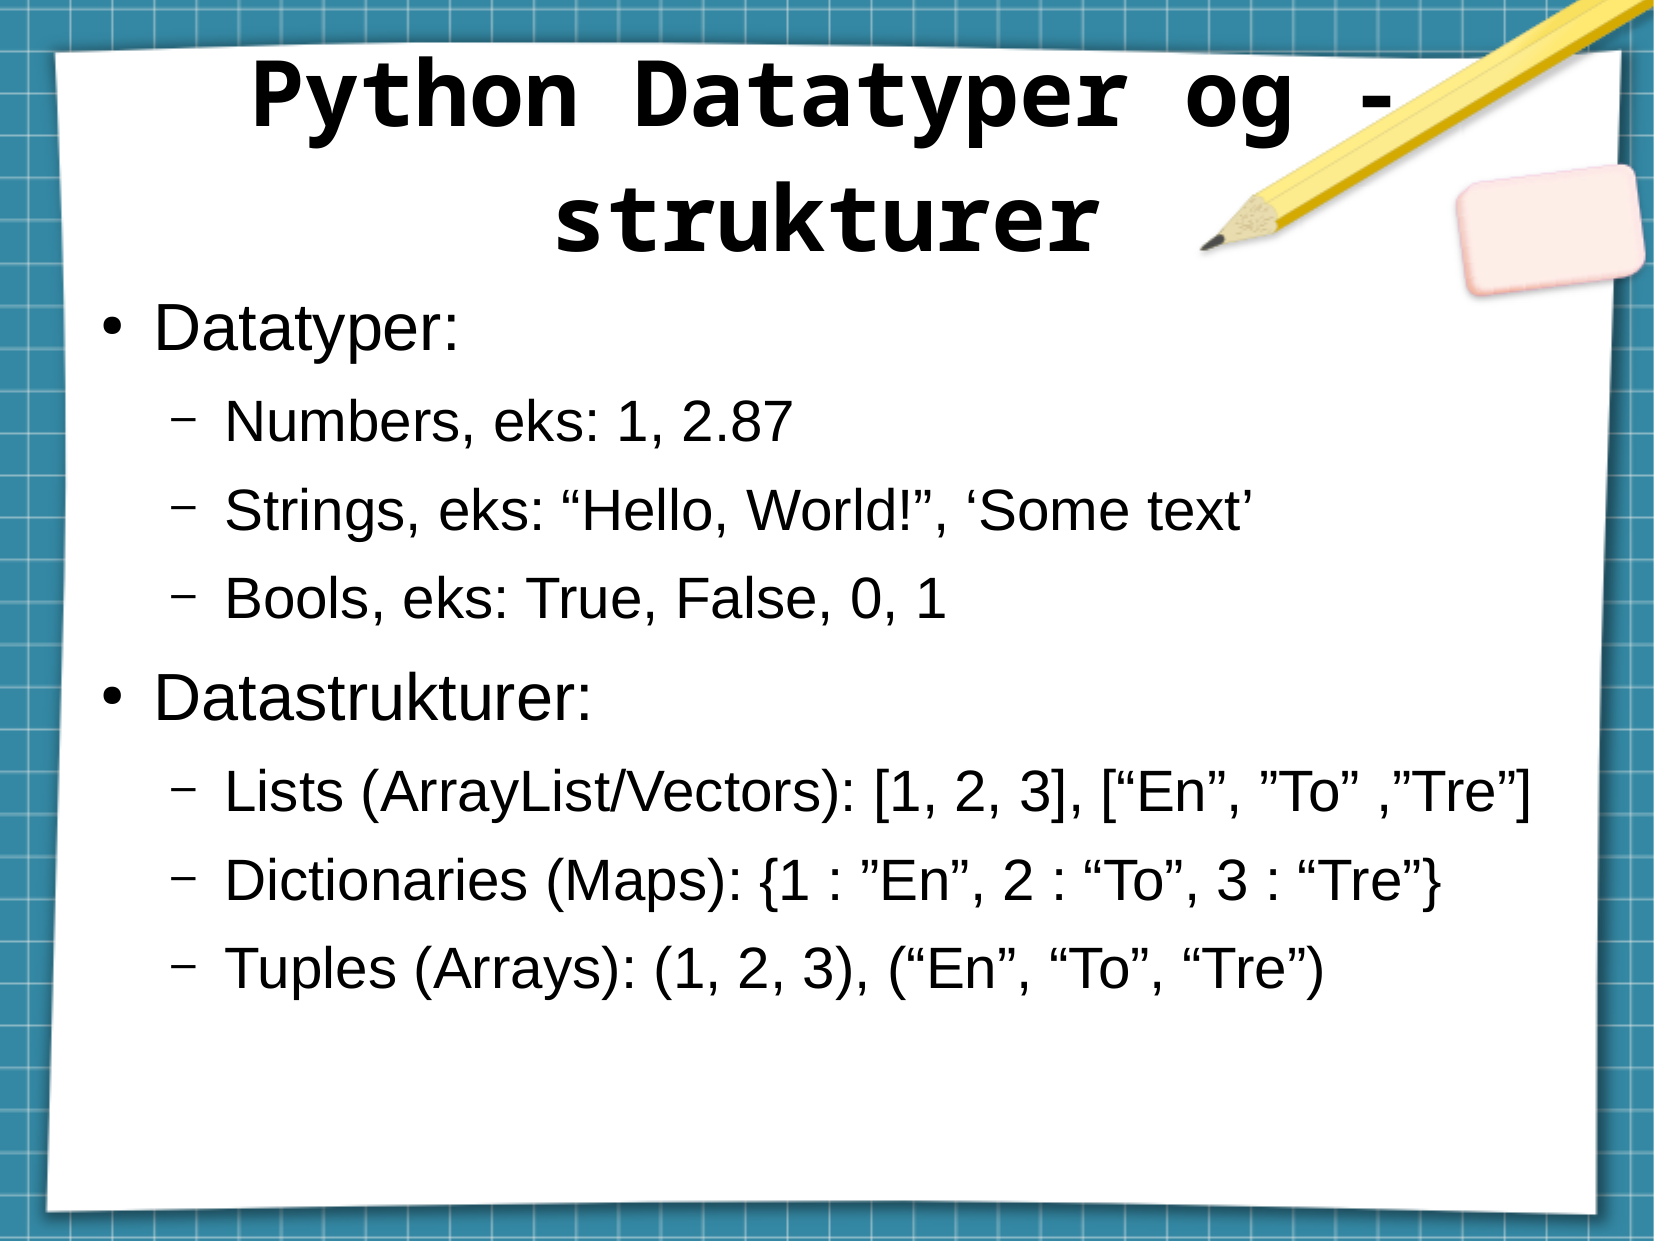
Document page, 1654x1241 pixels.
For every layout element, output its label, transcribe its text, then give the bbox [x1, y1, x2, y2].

picture [0, 0, 1654, 1241]
title Python Datatyper og -strukturer [82, 37, 1571, 269]
list Datatyper: Numbers, eks: 1, 2.87 Strings, eks: “Hello, World!”, ‘Some text’ Bools, eks: True, False, 0, 1 Datastrukturer: Lists (ArrayList/Vectors): [1, 2, 3], [“En”, ”To” ,”Tre”] Dictionaries (Maps): {1 : ”En”, 2 : “To”, 3 : “Tre”} Tuples (Arrays): (1, 2, 3), (“En”, “To”, “Tre”) [82, 290, 1571, 1010]
